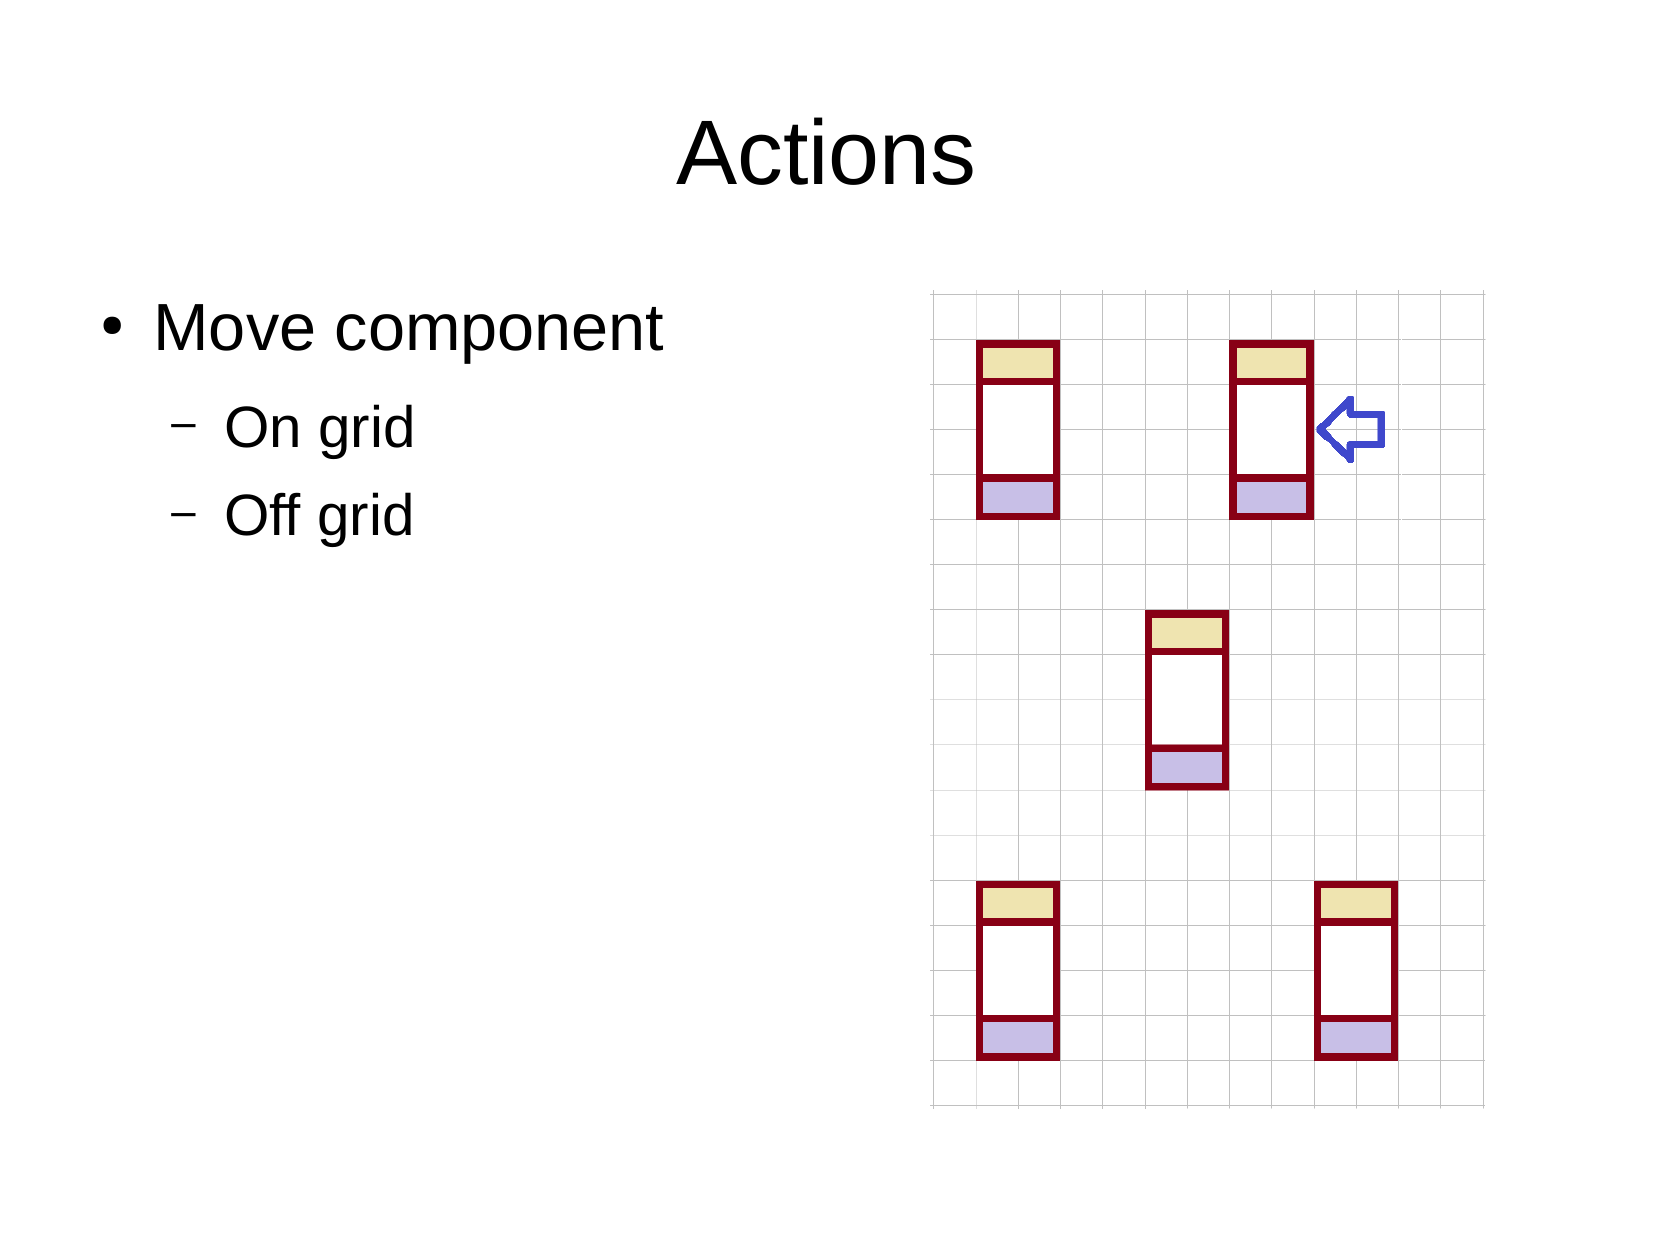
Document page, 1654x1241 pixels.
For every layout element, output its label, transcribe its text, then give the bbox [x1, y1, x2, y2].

list Move component On grid Off grid [82, 290, 809, 1109]
title Actions [82, 49, 1571, 257]
picture [930, 290, 1486, 1109]
